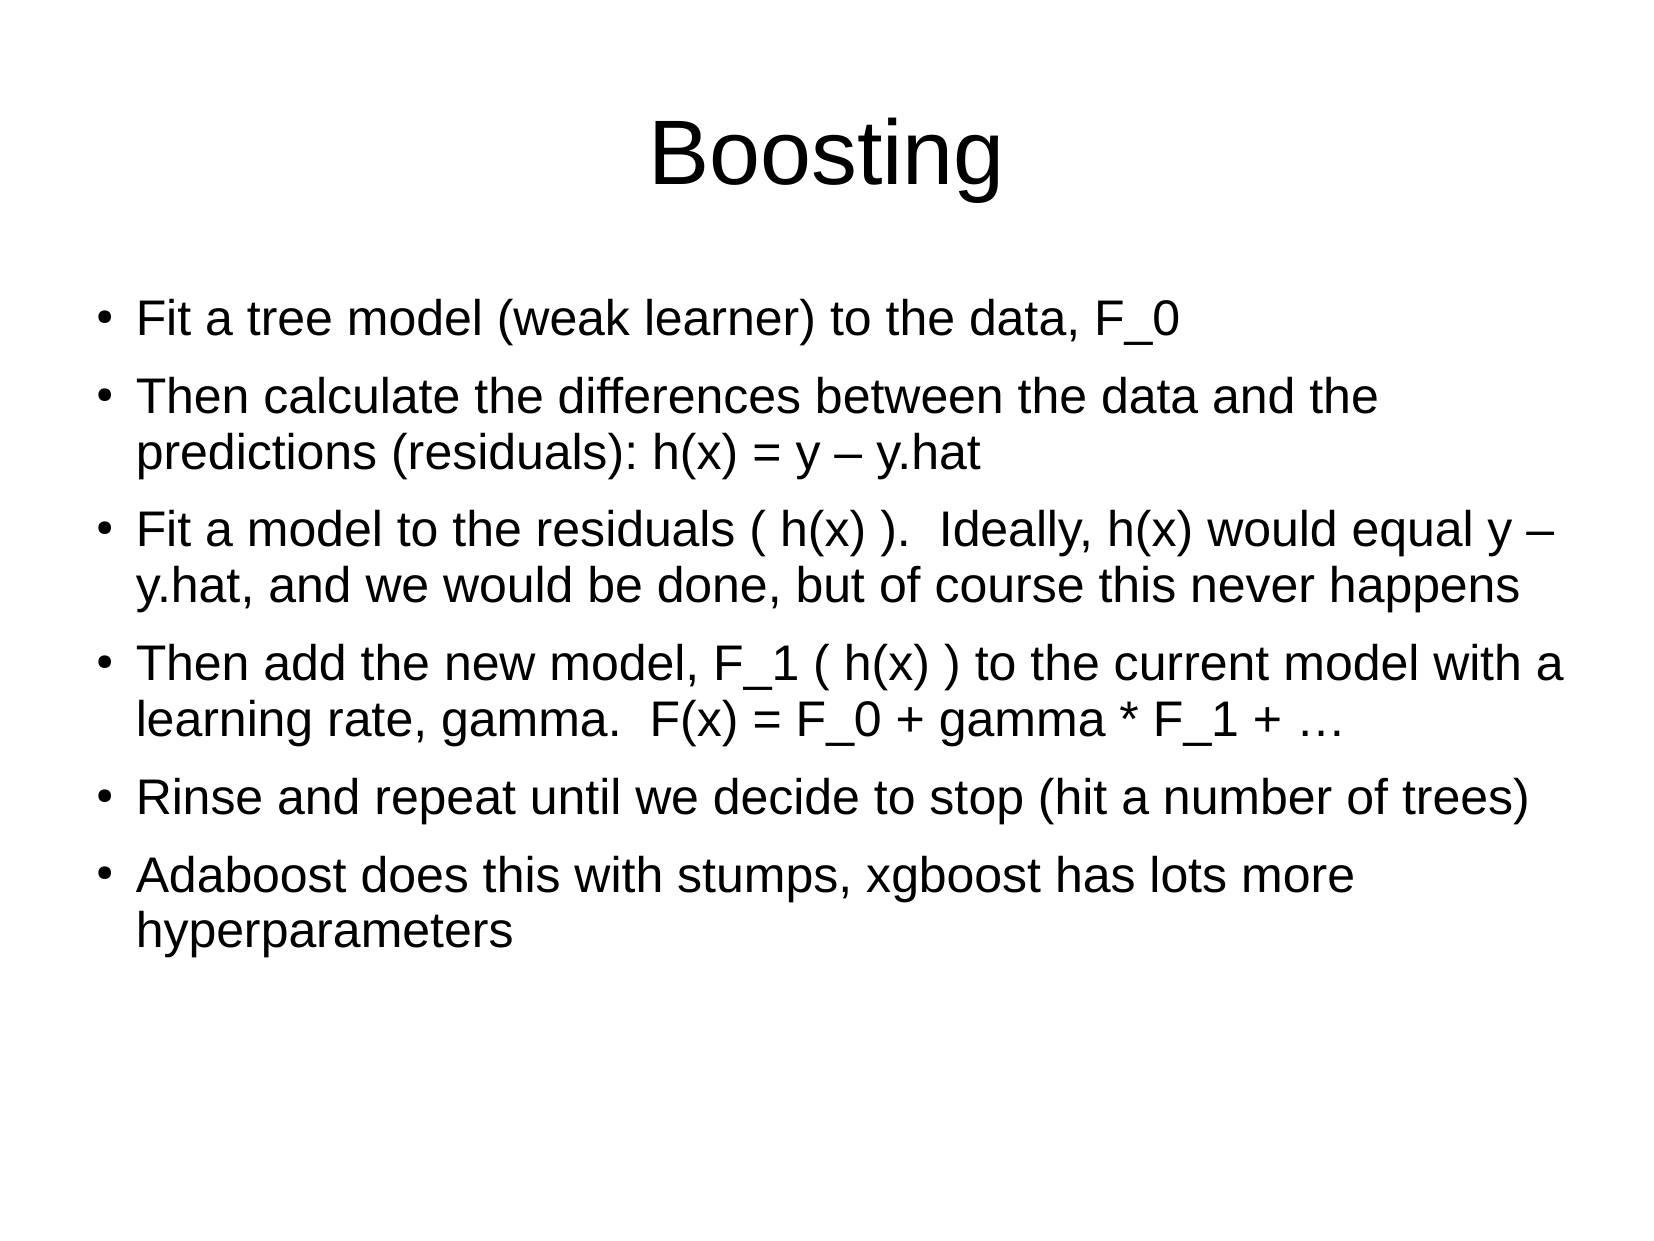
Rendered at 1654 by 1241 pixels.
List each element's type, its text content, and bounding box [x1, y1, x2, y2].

list Fit a tree model (weak learner) to the data, F_0 Then calculate the differences between the data and the predictions (residuals): h(x) = y – y.hat Fit a model to the residuals ( h(x) ). Ideally, h(x) would equal y – y.hat, and we would be done, but of course this never happens Then add the new model, F_1 ( h(x) ) to the current model with a learning rate, gamma. F(x) = F_0 + gamma * F_1 + … Rinse and repeat until we decide to stop (hit a number of trees) Adaboost does this with stumps, xgboost has lots more hyperparameters [82, 290, 1571, 1010]
title Boosting [82, 49, 1571, 257]
